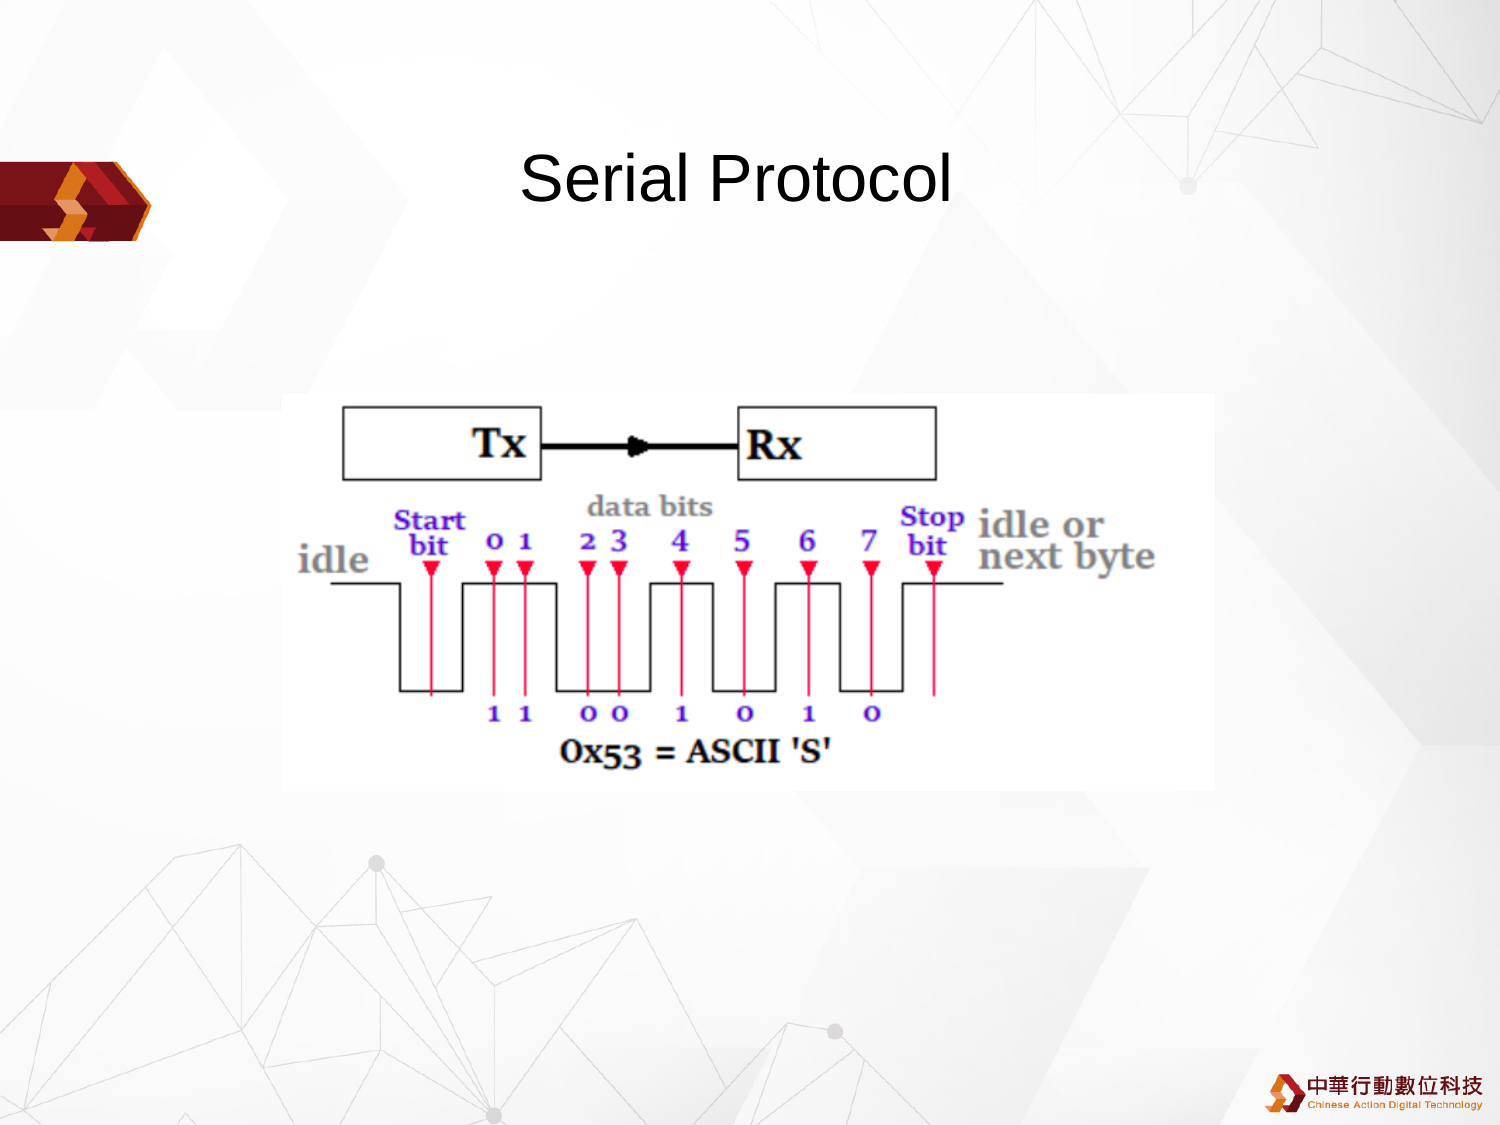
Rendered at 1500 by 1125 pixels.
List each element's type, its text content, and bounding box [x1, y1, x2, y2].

title Serial Protocol [107, 101, 1367, 255]
picture [0, 0, 1500, 1125]
